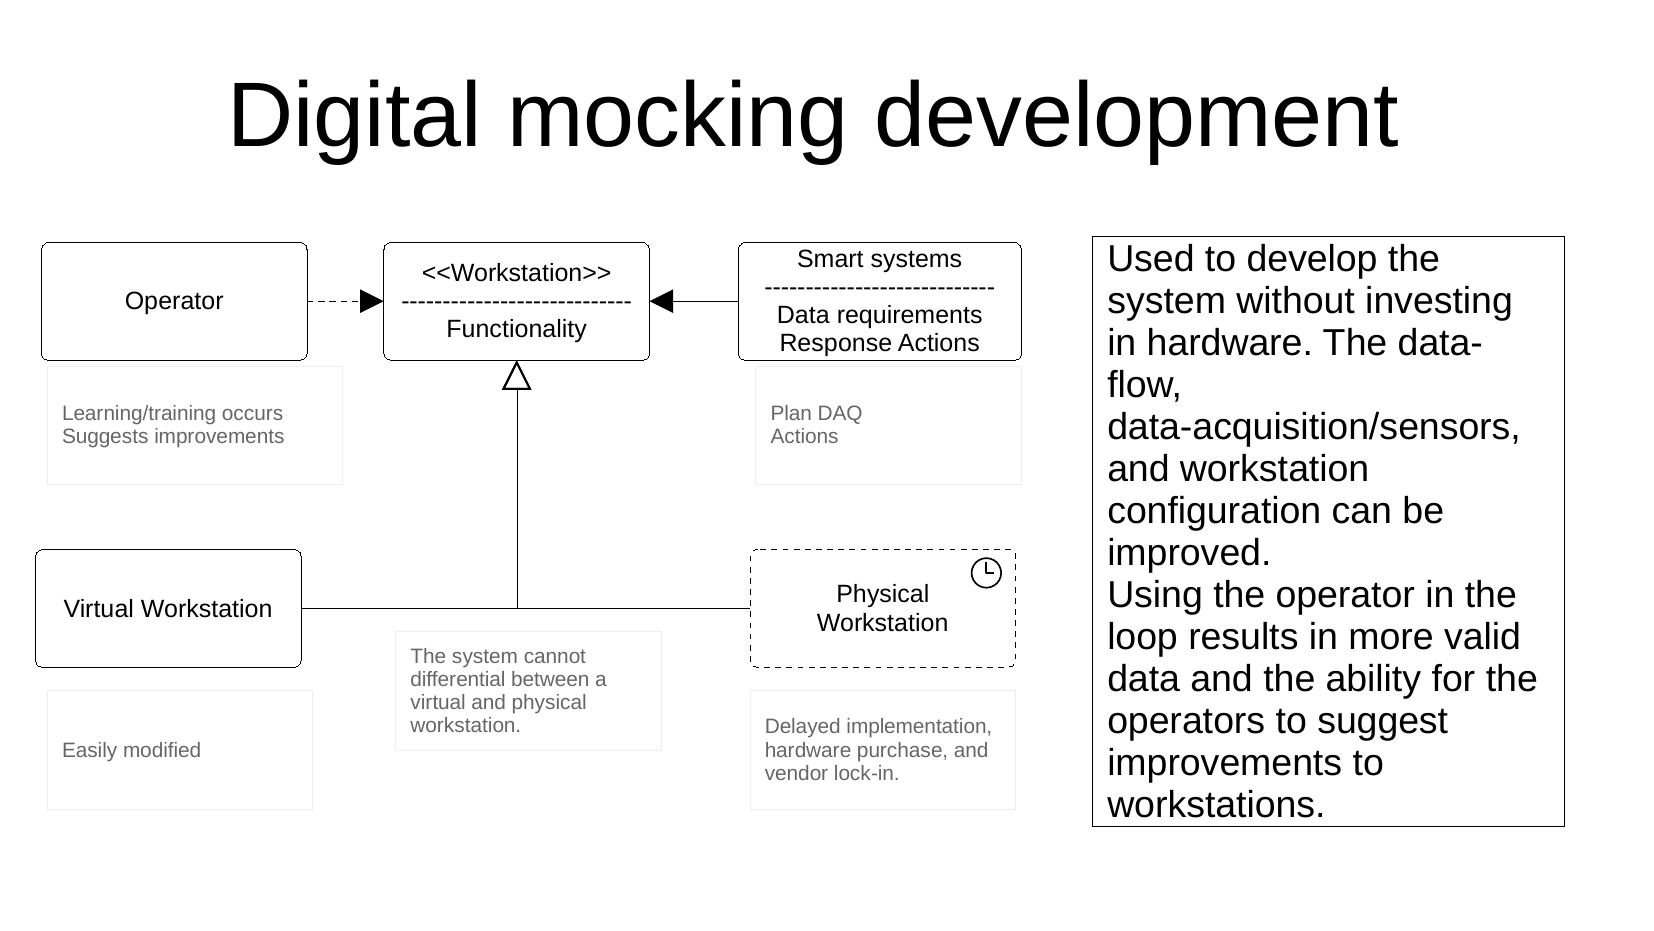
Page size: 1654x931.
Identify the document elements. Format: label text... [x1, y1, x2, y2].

text_box Delayed implementation, hardware purchase, and vendor lock-in. [750, 690, 1016, 810]
text_box Operator [41, 242, 308, 361]
text_box [956, 543, 1016, 603]
text_box Physical Workstation [750, 549, 1016, 668]
title Digital mocking development [82, 37, 1571, 193]
text_box <<Workstation>> ---------------------------- Functionality [383, 242, 650, 361]
text_box Plan DAQ Actions [755, 366, 1022, 485]
text_box Virtual Workstation [35, 549, 302, 668]
text_box Smart systems ---------------------------- Data requirements Response Actions [738, 242, 1022, 361]
text_box The system cannot differential between a virtual and physical workstation. [395, 631, 662, 751]
text_box Used to develop the system without investing in hardware. The data-flow, data-acquisition/sensors, and workstation configuration can be improved. Using the operator in the loop results in more valid data and the ability for the operators to suggest improvements to workstations. [1092, 236, 1565, 827]
text_box Easily modified [47, 690, 313, 810]
text_box Learning/training occurs Suggests improvements [47, 366, 343, 485]
